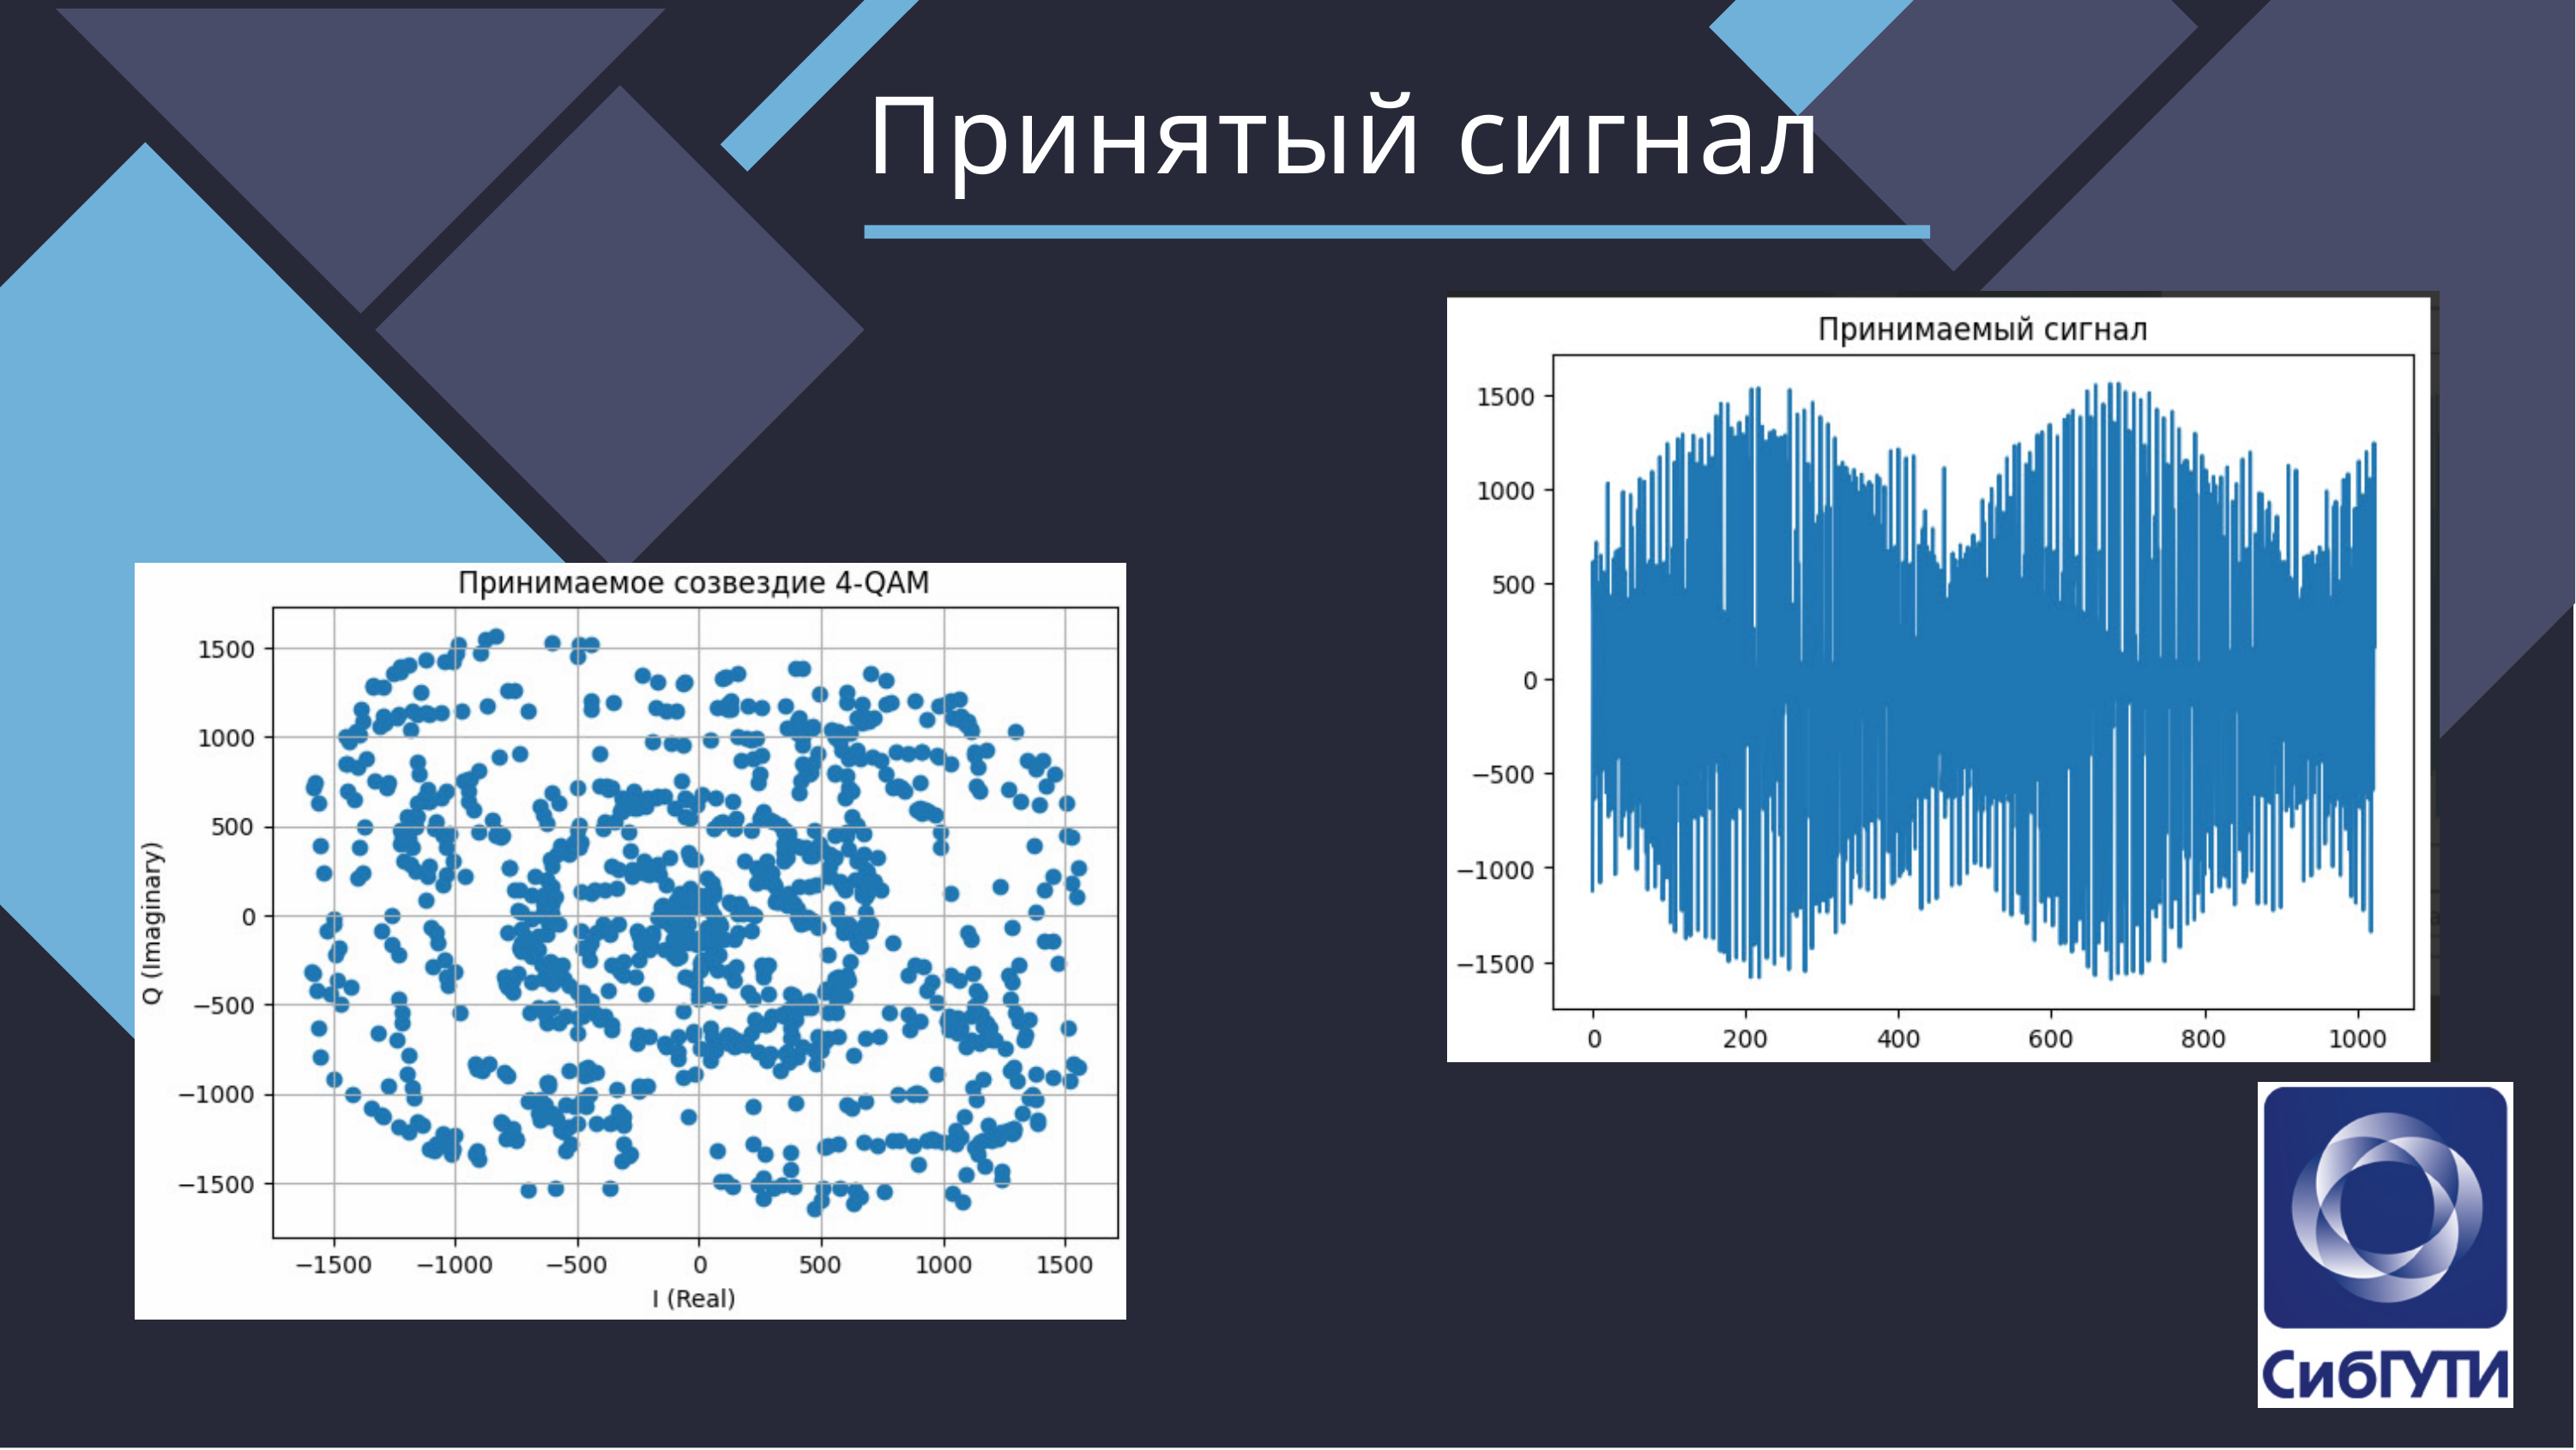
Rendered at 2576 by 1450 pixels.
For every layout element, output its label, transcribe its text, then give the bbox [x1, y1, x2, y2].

text_box [864, 225, 1931, 239]
picture [2258, 1082, 2513, 1409]
title Принятый сигнал [864, 64, 2313, 324]
text_box [55, 9, 666, 314]
text_box [0, 142, 566, 1040]
text_box [375, 85, 865, 563]
picture [135, 563, 1126, 1320]
picture [1447, 291, 2440, 1062]
text_box [1709, 0, 2199, 64]
text_box [720, 0, 920, 172]
text_box [2206, 0, 2576, 740]
